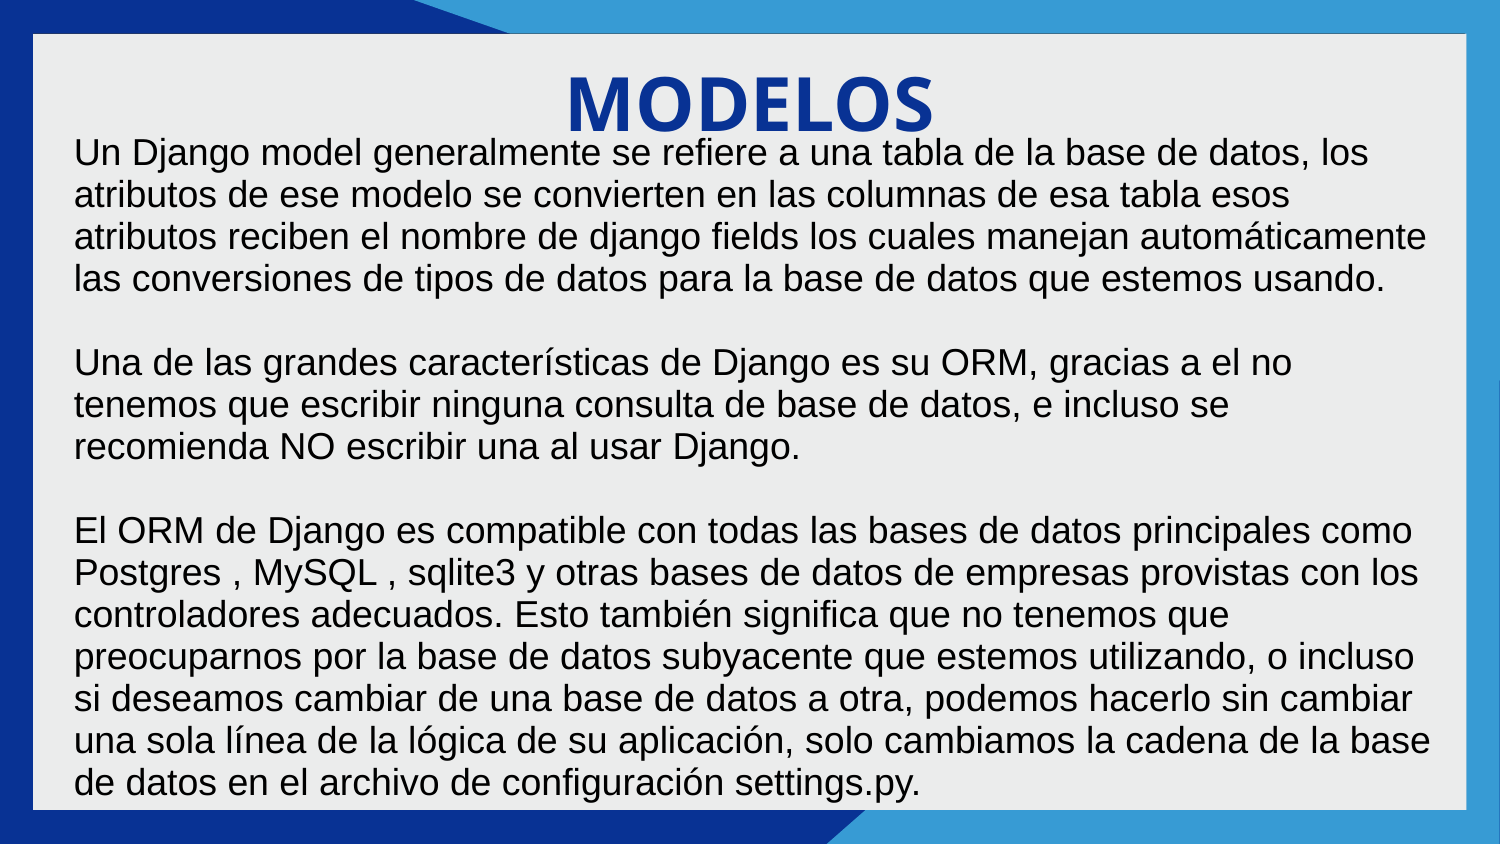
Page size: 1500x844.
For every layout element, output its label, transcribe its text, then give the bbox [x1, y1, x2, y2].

text_box Un Django model generalmente se refiere a una tabla de la base de datos, los atributos de ese modelo se convierten en las columnas de esa tabla esos atributos reciben el nombre de django fields los cuales manejan automáticamente las conversiones de tipos de datos para la base de datos que estemos usando. Una de las grandes características de Django es su ORM, gracias a el no tenemos que escribir ninguna consulta de base de datos, e incluso se recomienda NO escribir una al usar Django. El ORM de Django es compatible con todas las bases de datos principales como Postgres , MySQL , sqlite3 y otras bases de datos de empresas provistas con los controladores adecuados. Esto también significa que no tenemos que preocuparnos por la base de datos subyacente que estemos utilizando, o incluso si deseamos cambiar de una base de datos a otra, podemos hacerlo sin cambiar una sola línea de la lógica de su aplicación, solo cambiamos la cadena de la base de datos en el archivo de configuración settings.py. [59, 124, 1447, 844]
title MODELOS [34, 36, 1466, 178]
